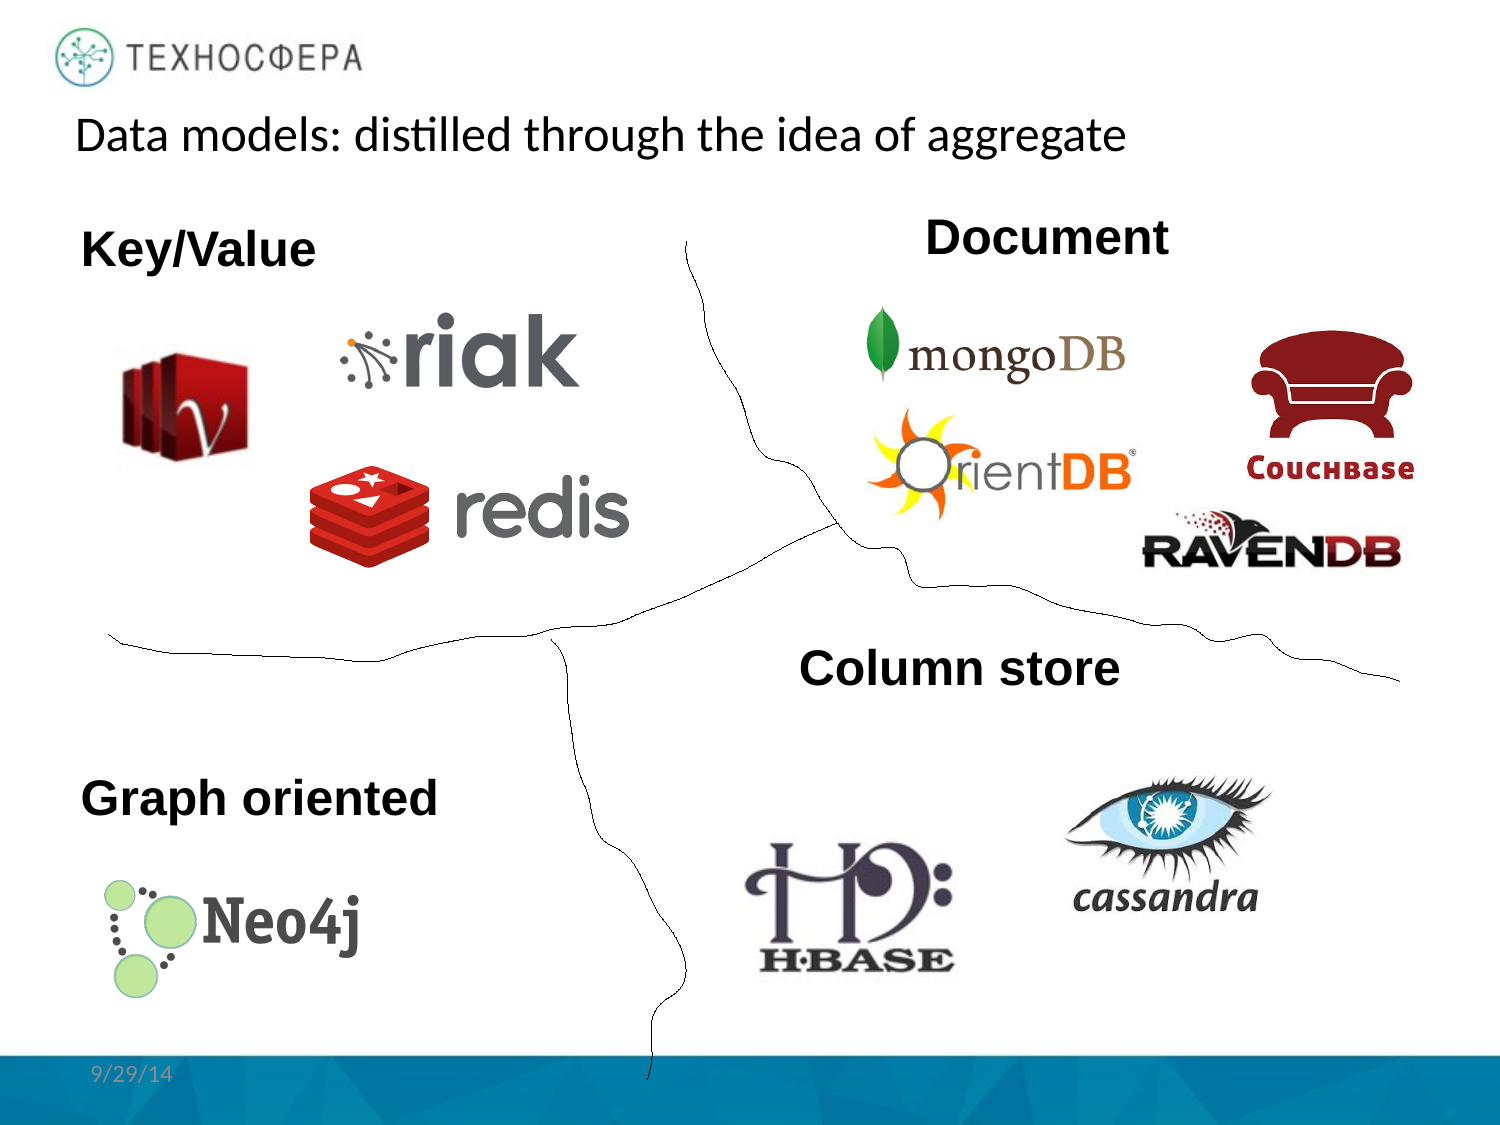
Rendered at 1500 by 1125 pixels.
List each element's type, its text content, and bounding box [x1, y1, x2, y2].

text_box Graph oriented [65, 762, 455, 834]
picture [0, 0, 1500, 1057]
title Data models: distilled through the idea of aggregate [75, 45, 1425, 233]
text_box Document [910, 201, 1185, 273]
text_box Key/Value [66, 213, 332, 285]
text_box Column store [784, 632, 1136, 704]
